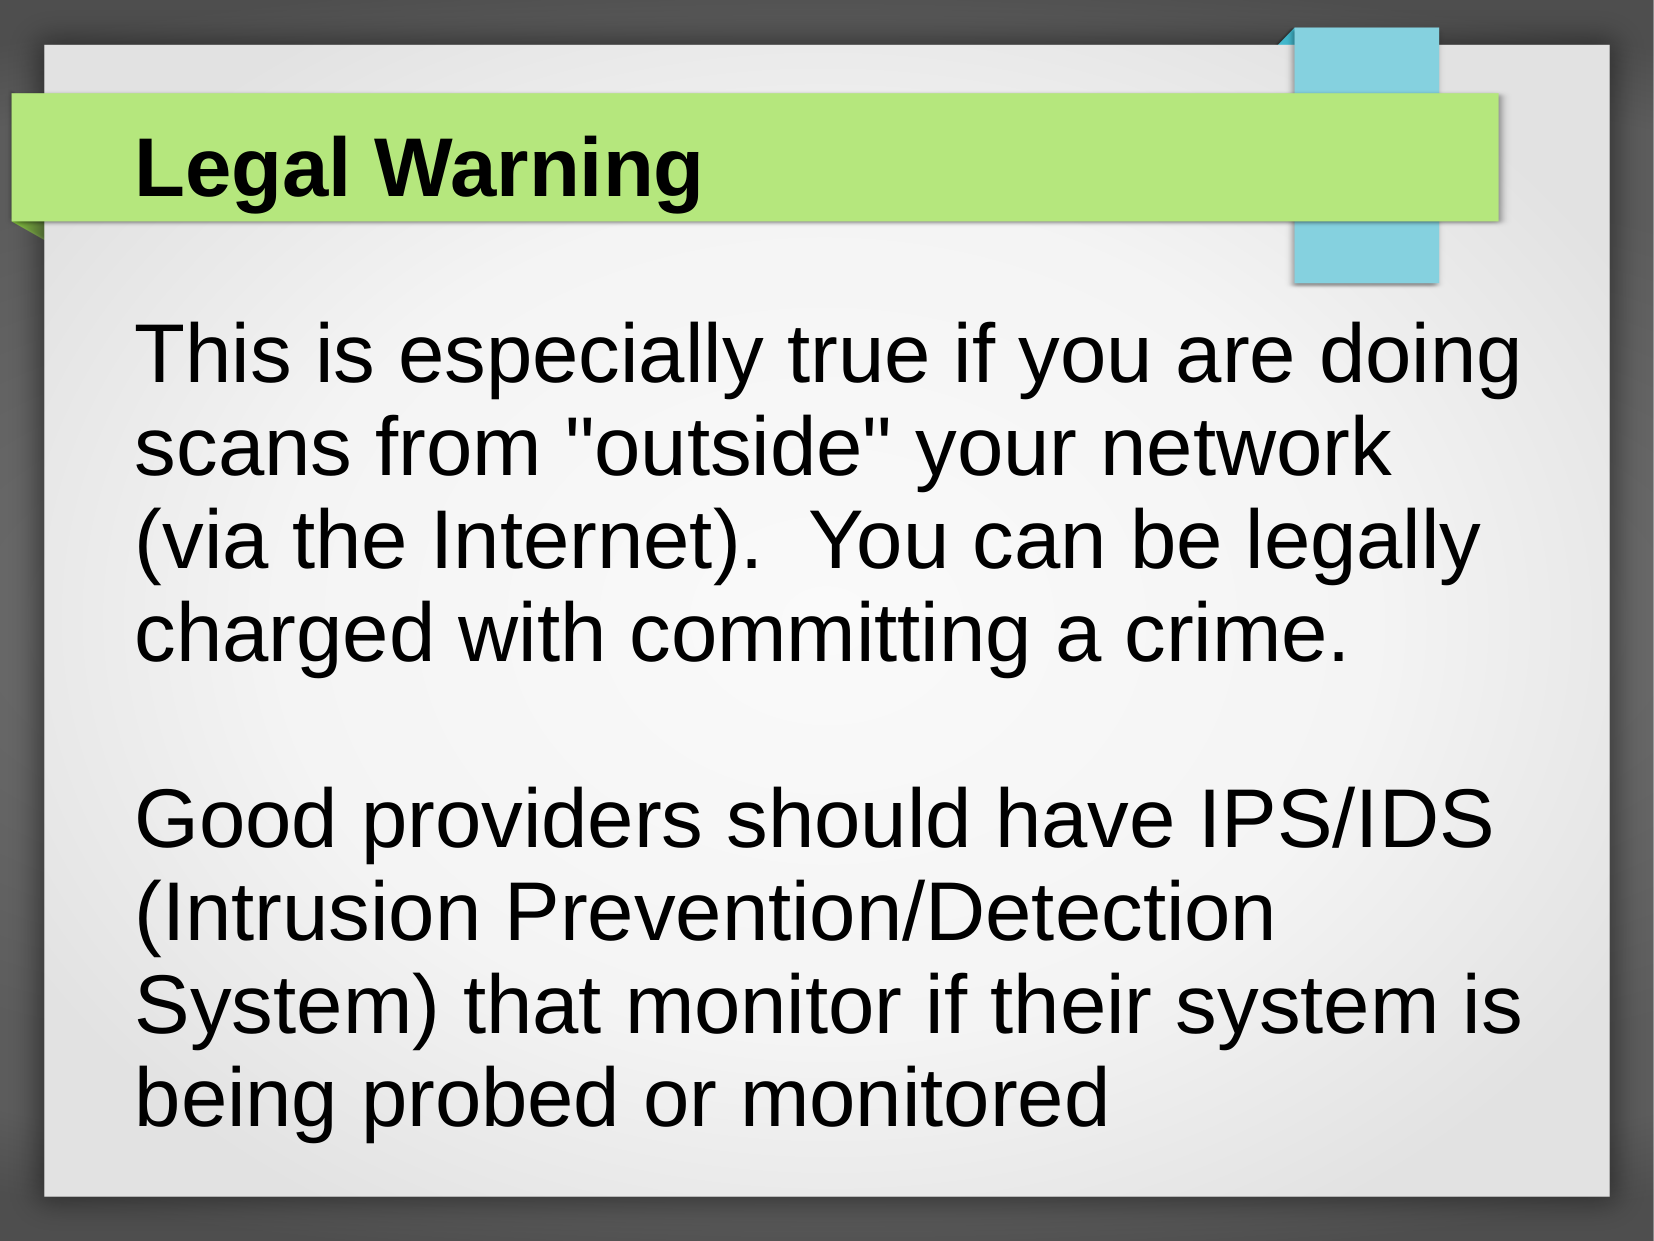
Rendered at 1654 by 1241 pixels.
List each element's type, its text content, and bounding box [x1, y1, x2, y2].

text_box Legal Warning This is especially true if you are doing scans from "outside" your network (via the Internet). You can be legally charged with committing a crime. Good providers should have IPS/IDS (Intrusion Prevention/Detection System) that monitor if their system is being probed or monitored [120, 114, 1563, 1153]
picture [0, 0, 1654, 1241]
